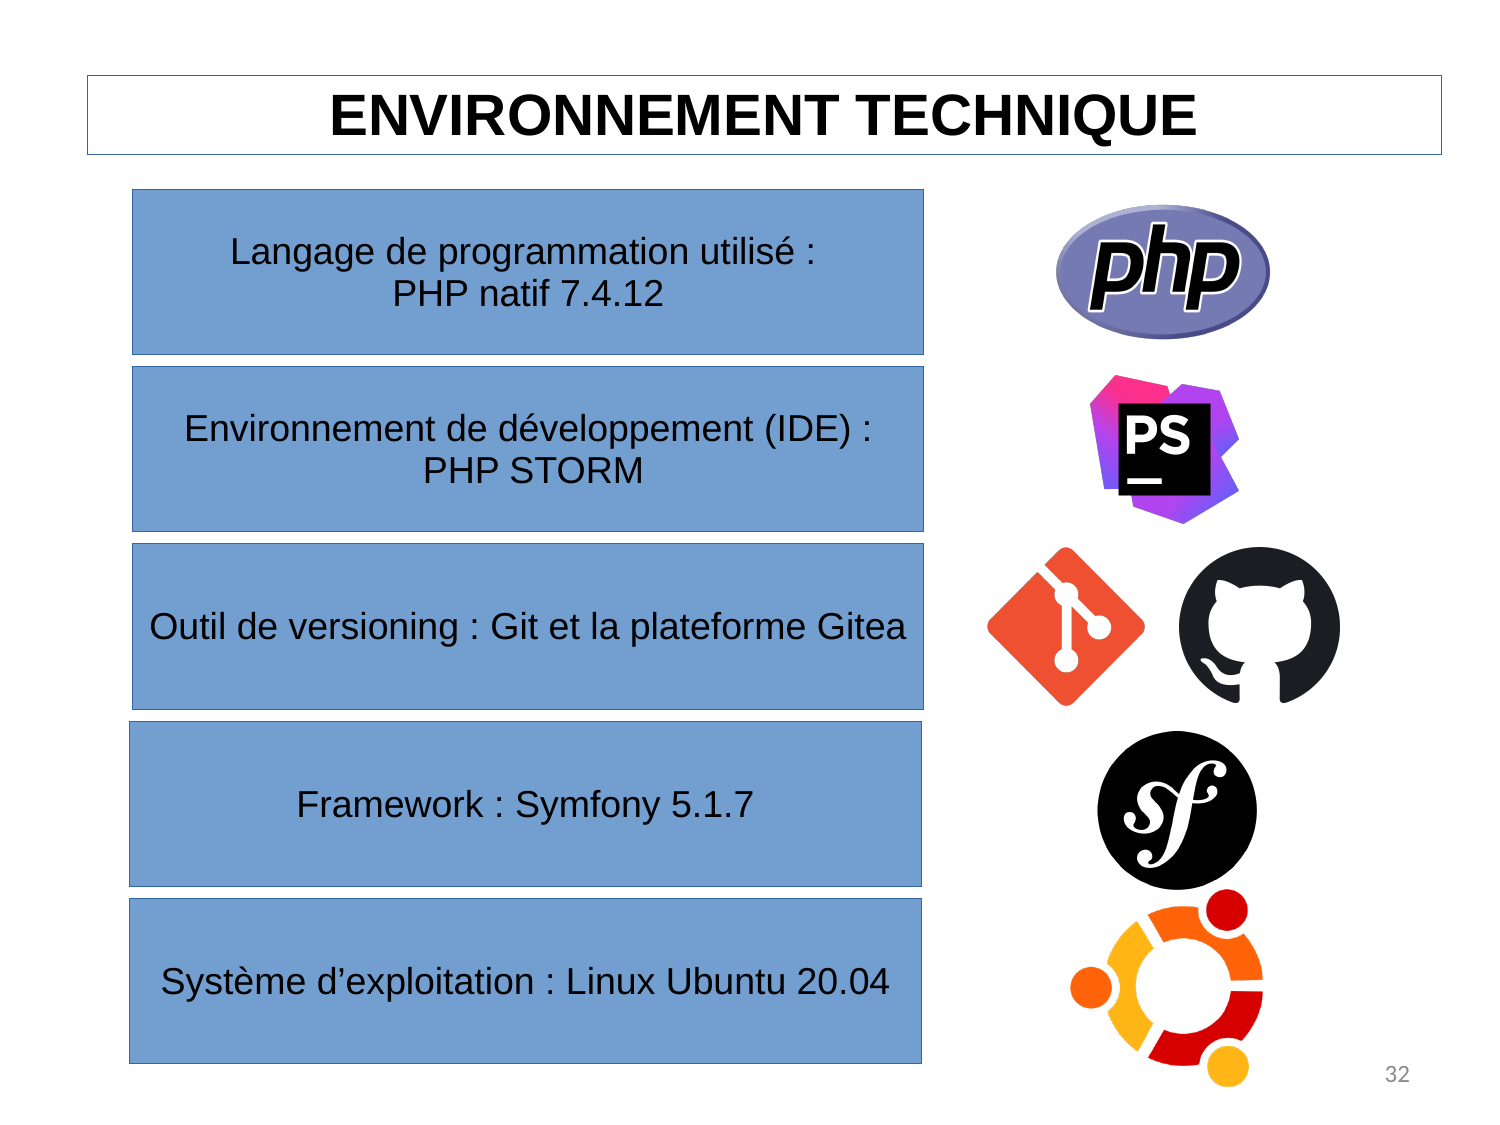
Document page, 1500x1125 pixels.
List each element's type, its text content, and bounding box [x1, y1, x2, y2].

text_box Environnement de développement (IDE) : PHP STORM [132, 366, 924, 532]
text_box Outil de versioning : Git et la plateforme Gitea [132, 543, 924, 710]
picture [983, 543, 1149, 710]
text_box ENVIRONNEMENT TECHNIQUE [87, 75, 1442, 155]
picture [1179, 547, 1340, 707]
text_box Langage de programmation utilisé : PHP natif 7.4.12 [132, 189, 924, 355]
picture [1070, 731, 1275, 1087]
text_box Système d’exploitation : Linux Ubuntu 20.04 [129, 898, 922, 1064]
picture [1053, 201, 1273, 343]
text_box Framework : Symfony 5.1.7 [129, 721, 922, 887]
picture [1090, 375, 1239, 524]
